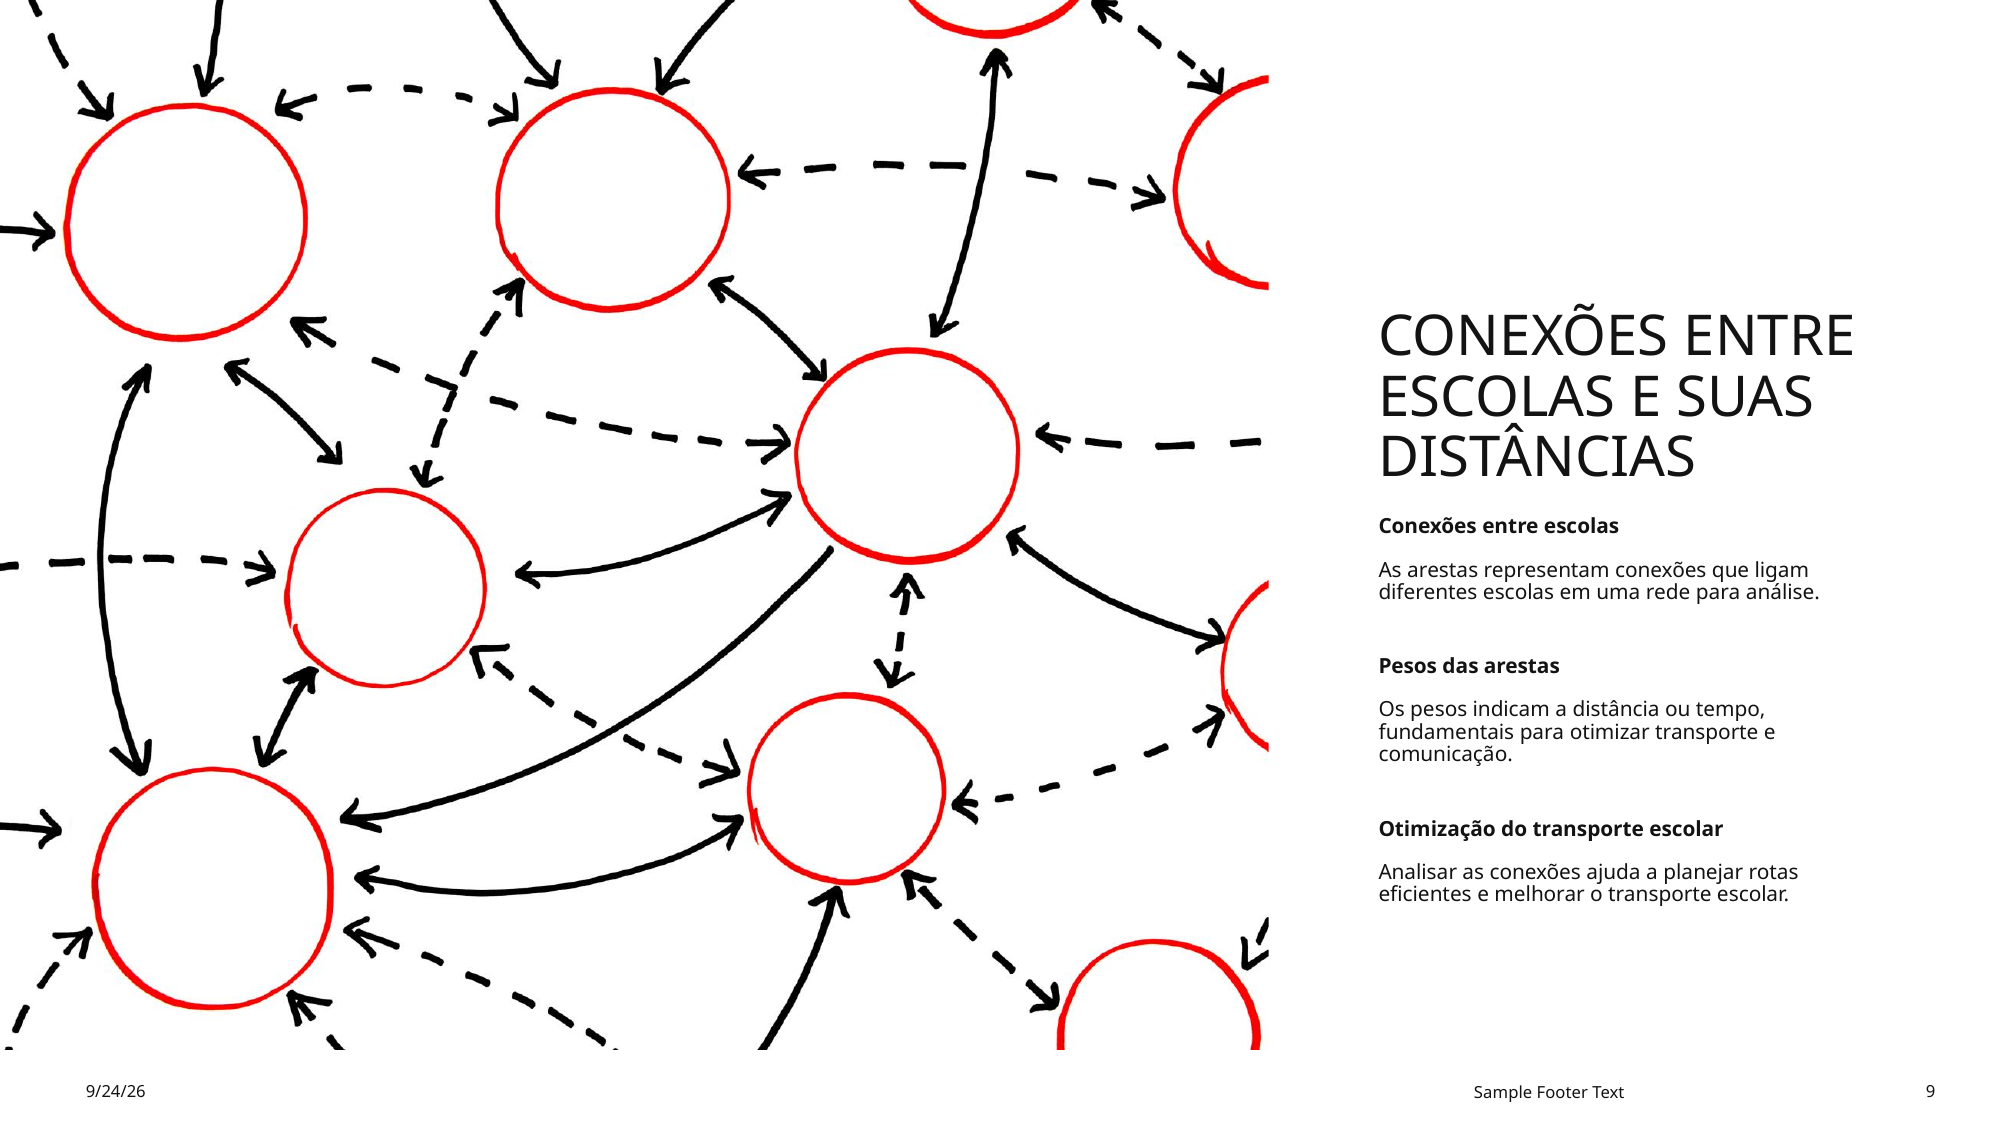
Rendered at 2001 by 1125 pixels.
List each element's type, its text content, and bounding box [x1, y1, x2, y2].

text_box Conexões entre escolas As arestas representam conexões que ligam diferentes escolas em uma rede para análise. Pesos das arestas Os pesos indicam a distância ou tempo, fundamentais para otimizar transporte e comunicação. Otimização do transporte escolar Analisar as conexões ajuda a planejar rotas eficientes e melhorar o transporte escolar. [1363, 508, 1901, 994]
text_box Sample Footer Text [1458, 1064, 1896, 1120]
text_box [1910, 1064, 1986, 1120]
picture [0, 0, 1269, 1050]
title Conexões entre escolas e suas distâncias [1363, 176, 1901, 497]
text_box 12/2/25 [70, 1064, 537, 1120]
